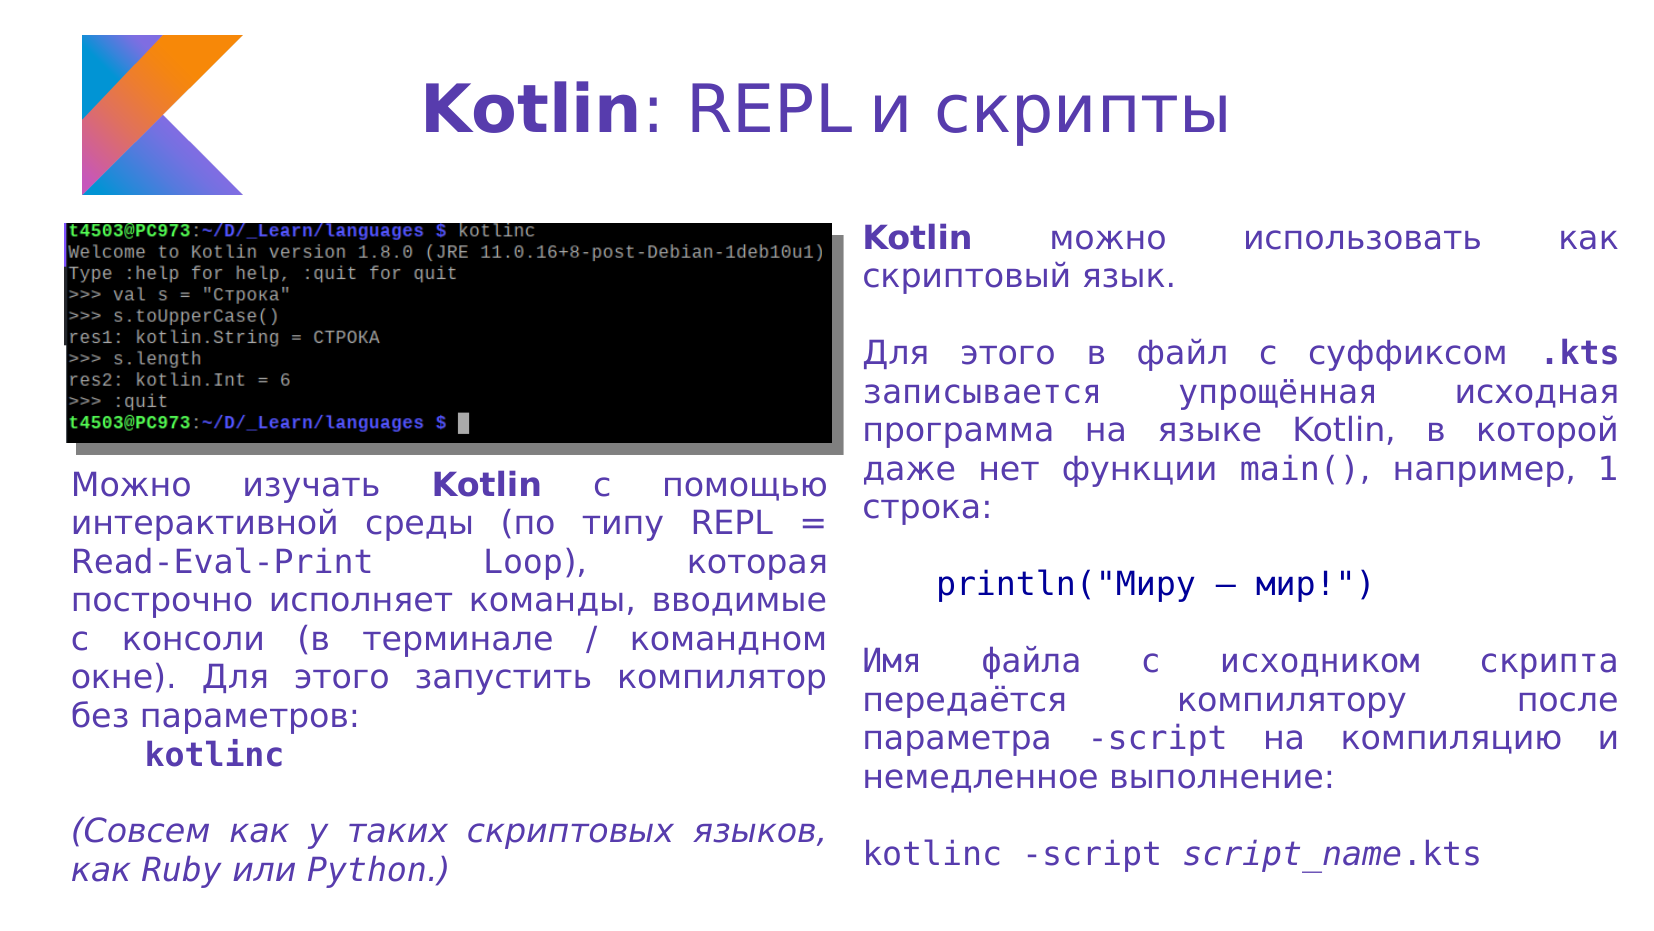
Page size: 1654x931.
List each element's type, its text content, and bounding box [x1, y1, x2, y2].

title Kotlin: REPL﻿ и скрипты [243, 37, 1571, 193]
picture [82, 35, 243, 195]
subtitle Можно изучать Kotlin с помощью интерактивной среды (по типу REPL = Read-Eval-Print Loop), которая построчно исполняет команды, вводимые с консоли (в терминале / командном окне). Для этого запустить компилятор без параметров: kotlinc (Совсем как у таких скриптовых языков, как Ruby или Python.) [70, 462, 829, 893]
picture [64, 223, 832, 443]
text_box Kotlin можно использовать как скриптовый язык. Для этого в файл с суффиксом .kts записывается упрощённая исходная программа на языке Kotlin, в которой даже нет функции main(), например, 1 строка: println("Миру — мир!") Имя файла с исходником скрипта передаётся компилятору после параметра -script на компиляцию и немедленное выполнение: kotlinc -script script_name.kts [862, 198, 1620, 893]
